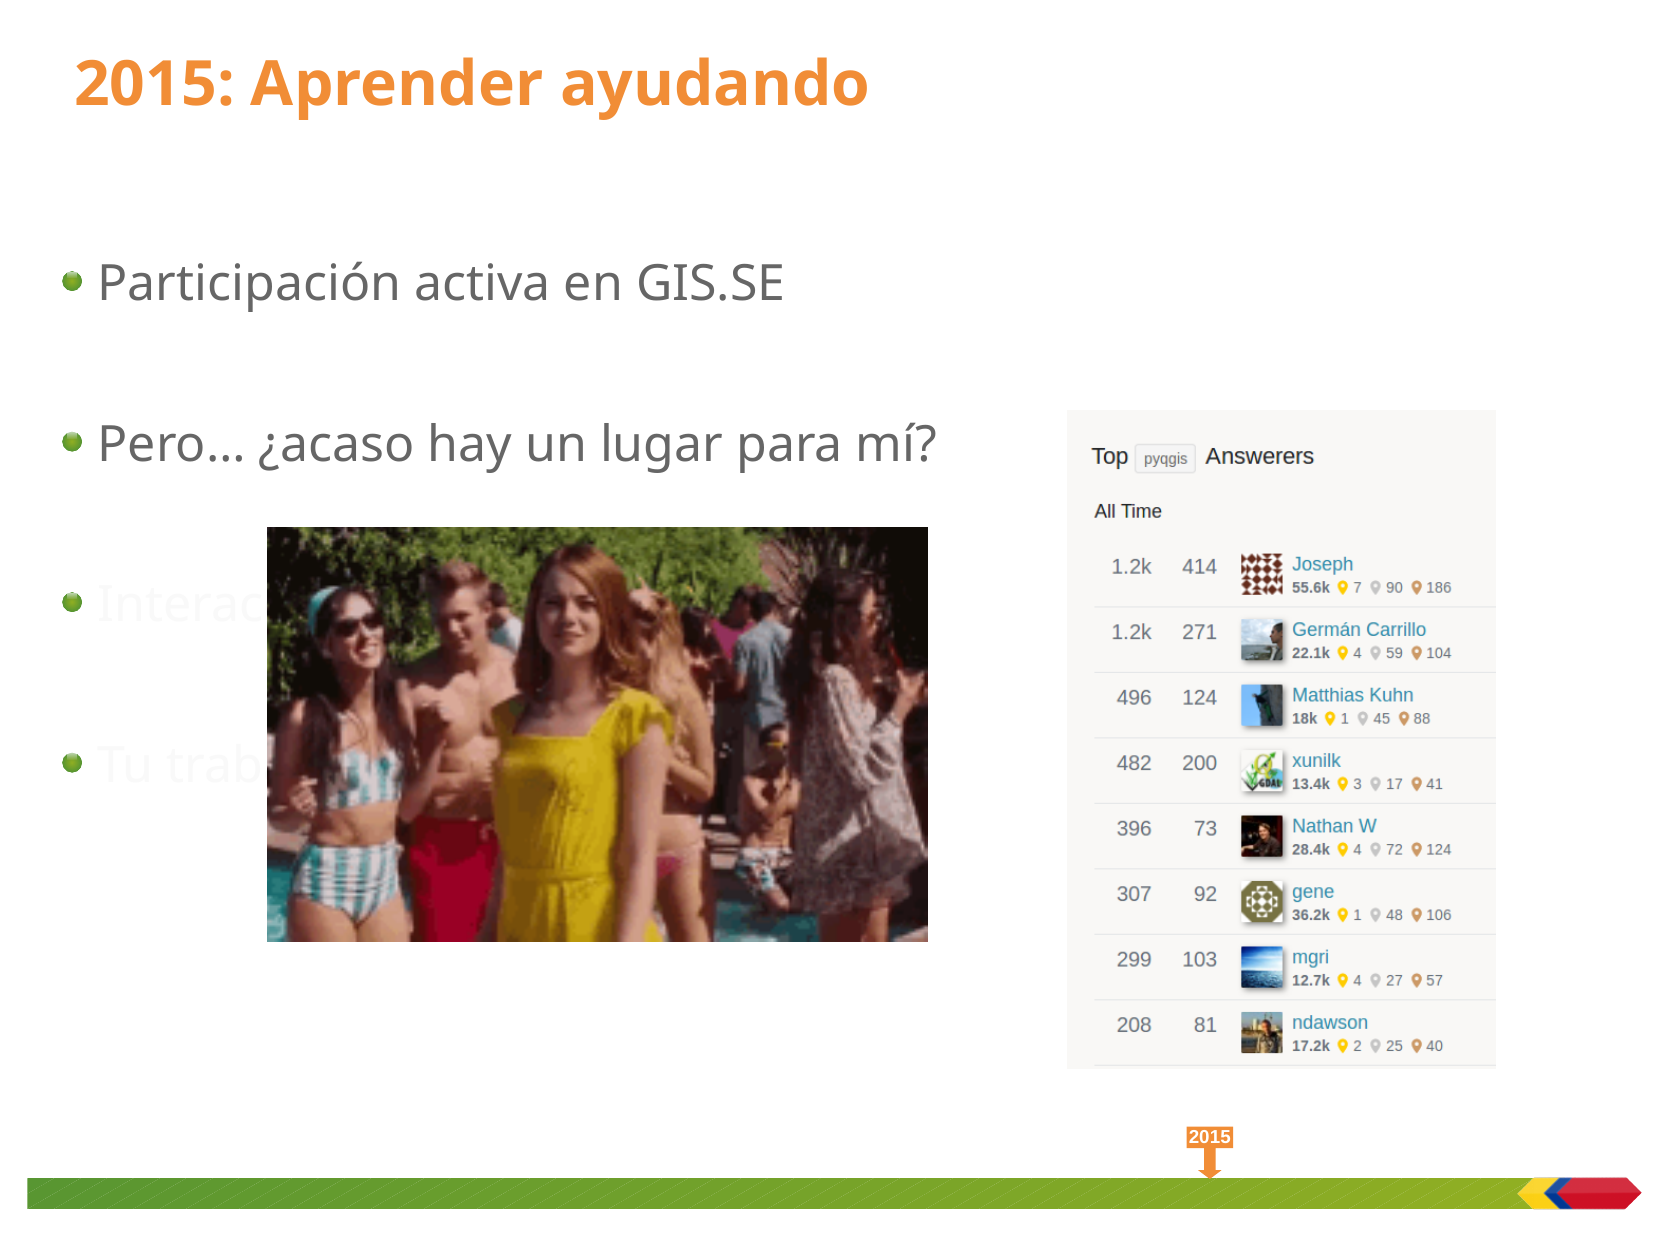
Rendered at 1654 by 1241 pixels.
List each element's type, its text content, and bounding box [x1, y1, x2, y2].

picture [1067, 410, 1496, 1069]
text_box [27, 1178, 1532, 1209]
text_box Participación activa en GIS.SE Pero… ¿acaso hay un lugar para mí? Interacción con desarrolladores Tu trabajo te da reconocimiento [46, 159, 1605, 1118]
title 2015: Aprender ayudando [74, 45, 1599, 118]
picture [267, 527, 928, 942]
picture [1517, 1131, 1642, 1241]
text_box 2015 [1186, 1126, 1234, 1179]
